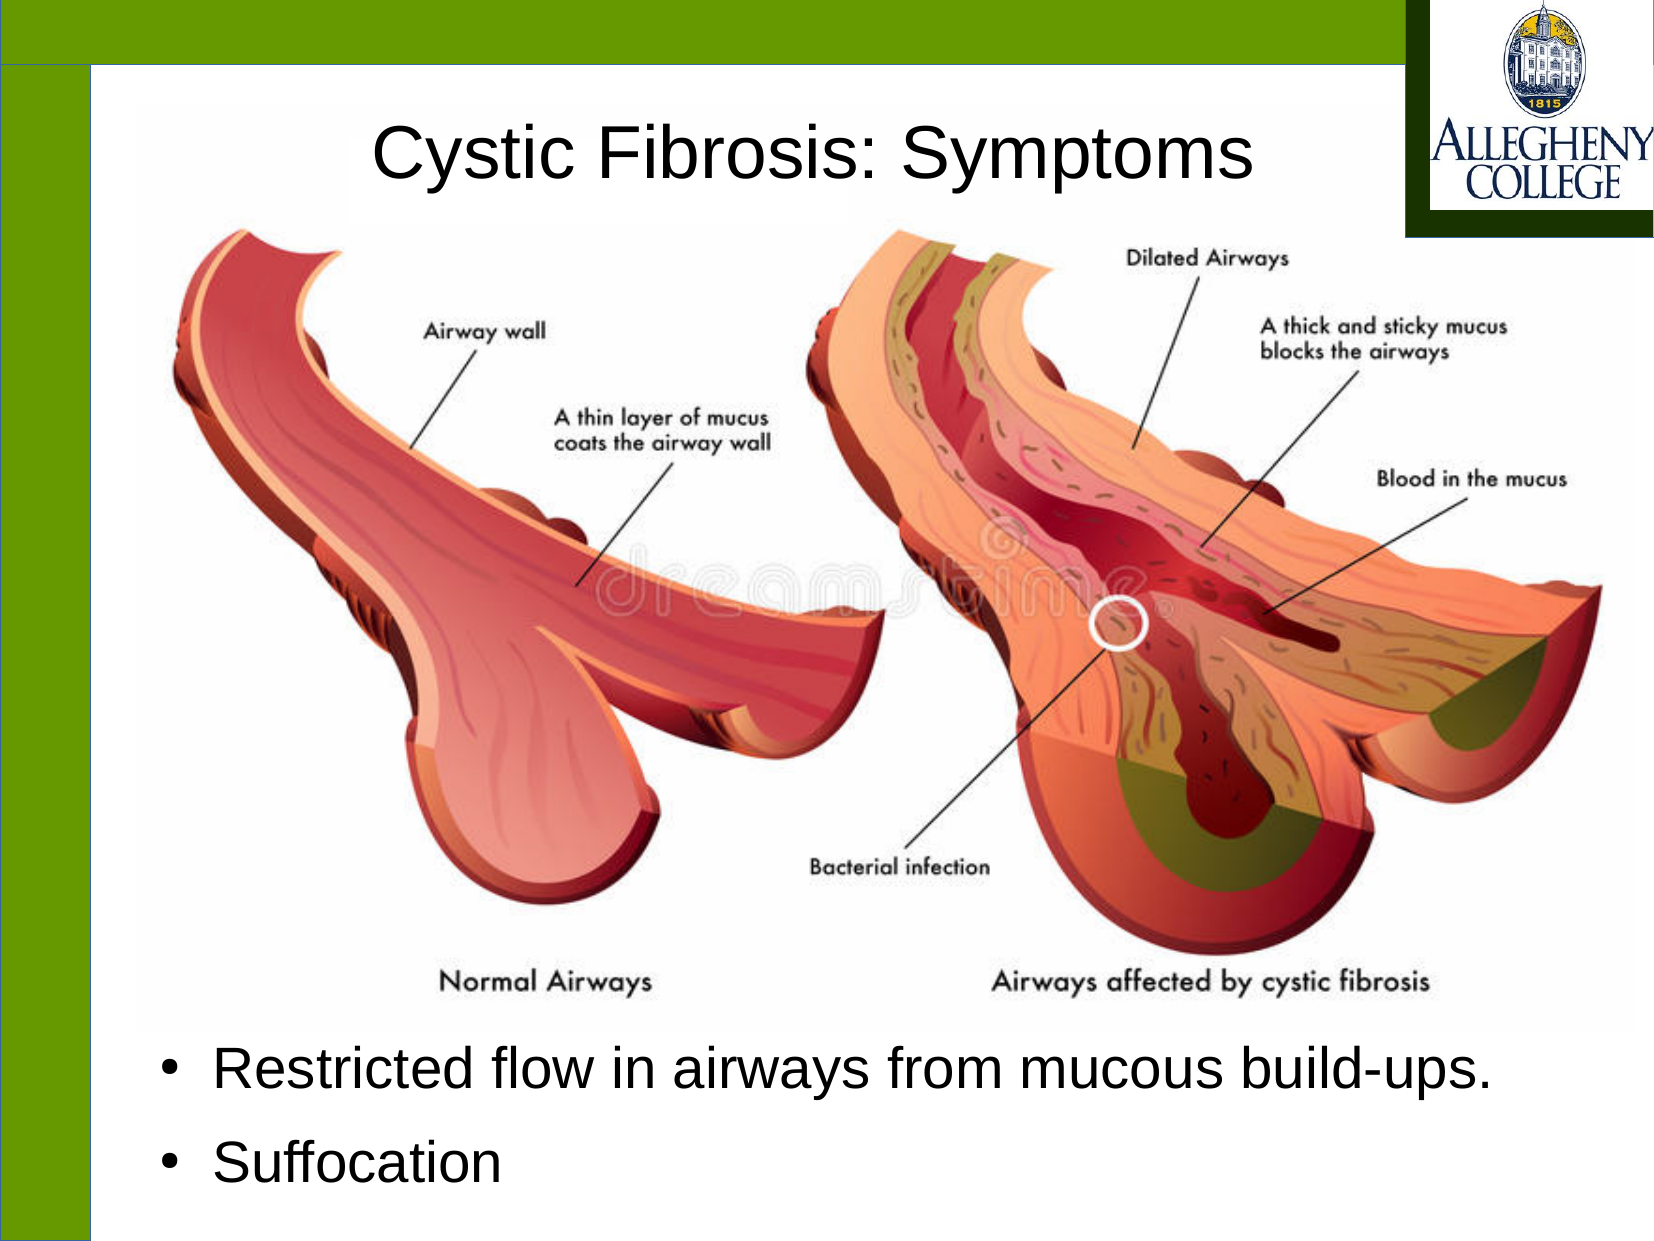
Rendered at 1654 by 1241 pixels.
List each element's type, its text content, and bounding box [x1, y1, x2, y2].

title Cystic Fibrosis: Symptoms [112, 49, 1515, 257]
picture [1430, 0, 1654, 210]
picture [135, 238, 1635, 1031]
list Restricted flow in airways from mucous build-ups. Suffocation [141, 1035, 1654, 1227]
text_box [1515, 210, 1654, 238]
text_box [0, 0, 1430, 1241]
